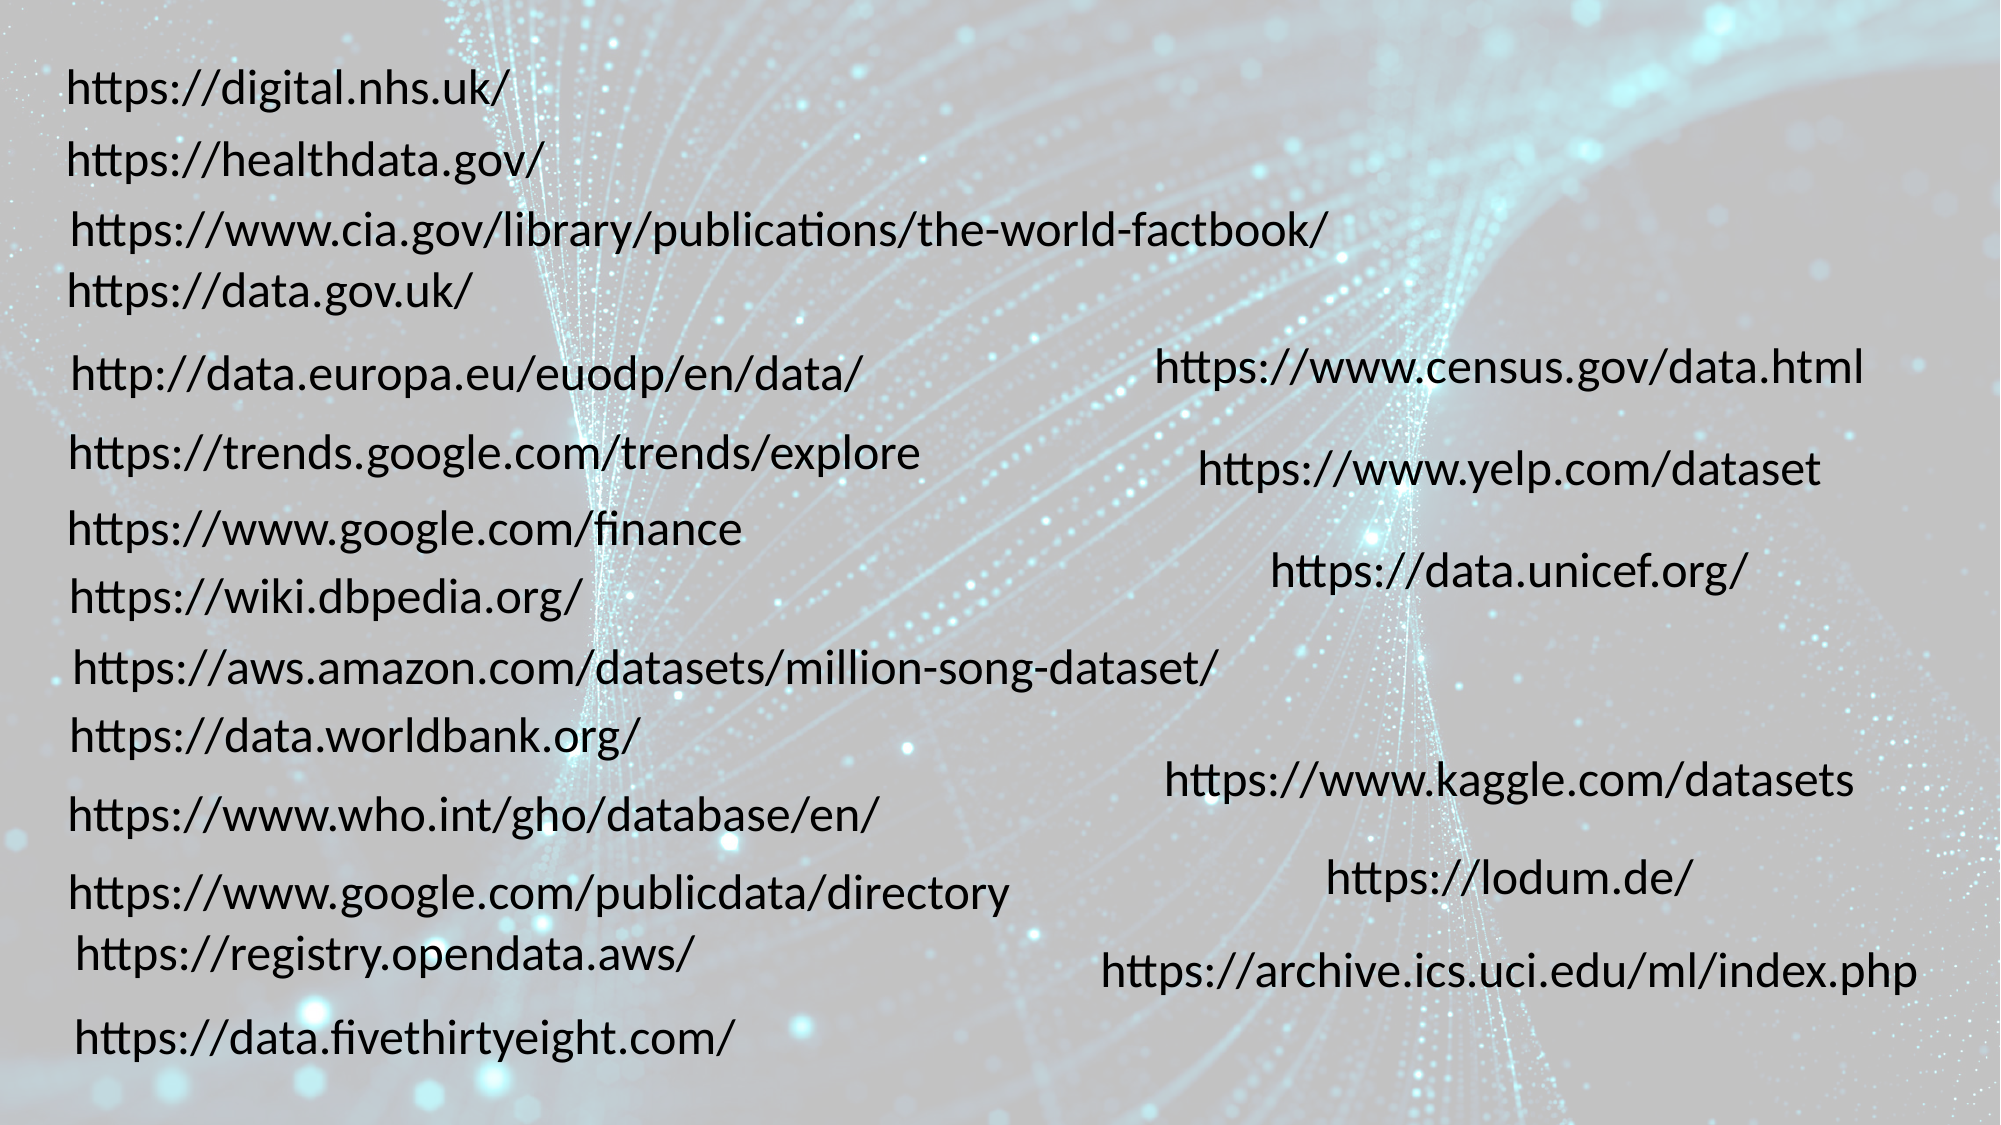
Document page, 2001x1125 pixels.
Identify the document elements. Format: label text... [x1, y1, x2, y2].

text_box https://digital.nhs.uk/ [50, 46, 526, 119]
text_box https://www.yelp.com/dataset [1182, 427, 1837, 503]
text_box https://data.worldbank.org/ [54, 695, 657, 771]
text_box https://aws.amazon.com/datasets/million-song-dataset/ [57, 626, 1235, 702]
text_box http://data.europa.eu/euodp/en/data/ [55, 333, 879, 409]
text_box https://www.census.gov/data.html [1139, 326, 1880, 402]
text_box https://healthdata.gov/ [50, 119, 560, 195]
text_box https://wiki.dbpedia.org/ [54, 556, 599, 632]
text_box https://www.cia.gov/library/publications/the-world-factbook/ [54, 189, 1345, 264]
text_box https://www.kaggle.com/datasets [1149, 739, 1870, 815]
text_box https://trends.google.com/trends/explore [52, 411, 937, 487]
text_box https://lodum.de/ [1310, 837, 1709, 913]
text_box https://www.who.int/gho/database/en/ [52, 773, 895, 849]
text_box https://data.unicef.org/ [1255, 530, 1765, 606]
text_box https://registry.opendata.aws/ [60, 913, 711, 988]
text_box https://data.fivethirtyeight.com/ [59, 997, 751, 1072]
text_box https://data.gov.uk/ [51, 250, 489, 326]
text_box https://www.google.com/finance [51, 487, 759, 563]
text_box https://www.google.com/publicdata/directory [52, 852, 1026, 928]
text_box https://archive.ics.uci.edu/ml/index.php [1085, 930, 1934, 1005]
